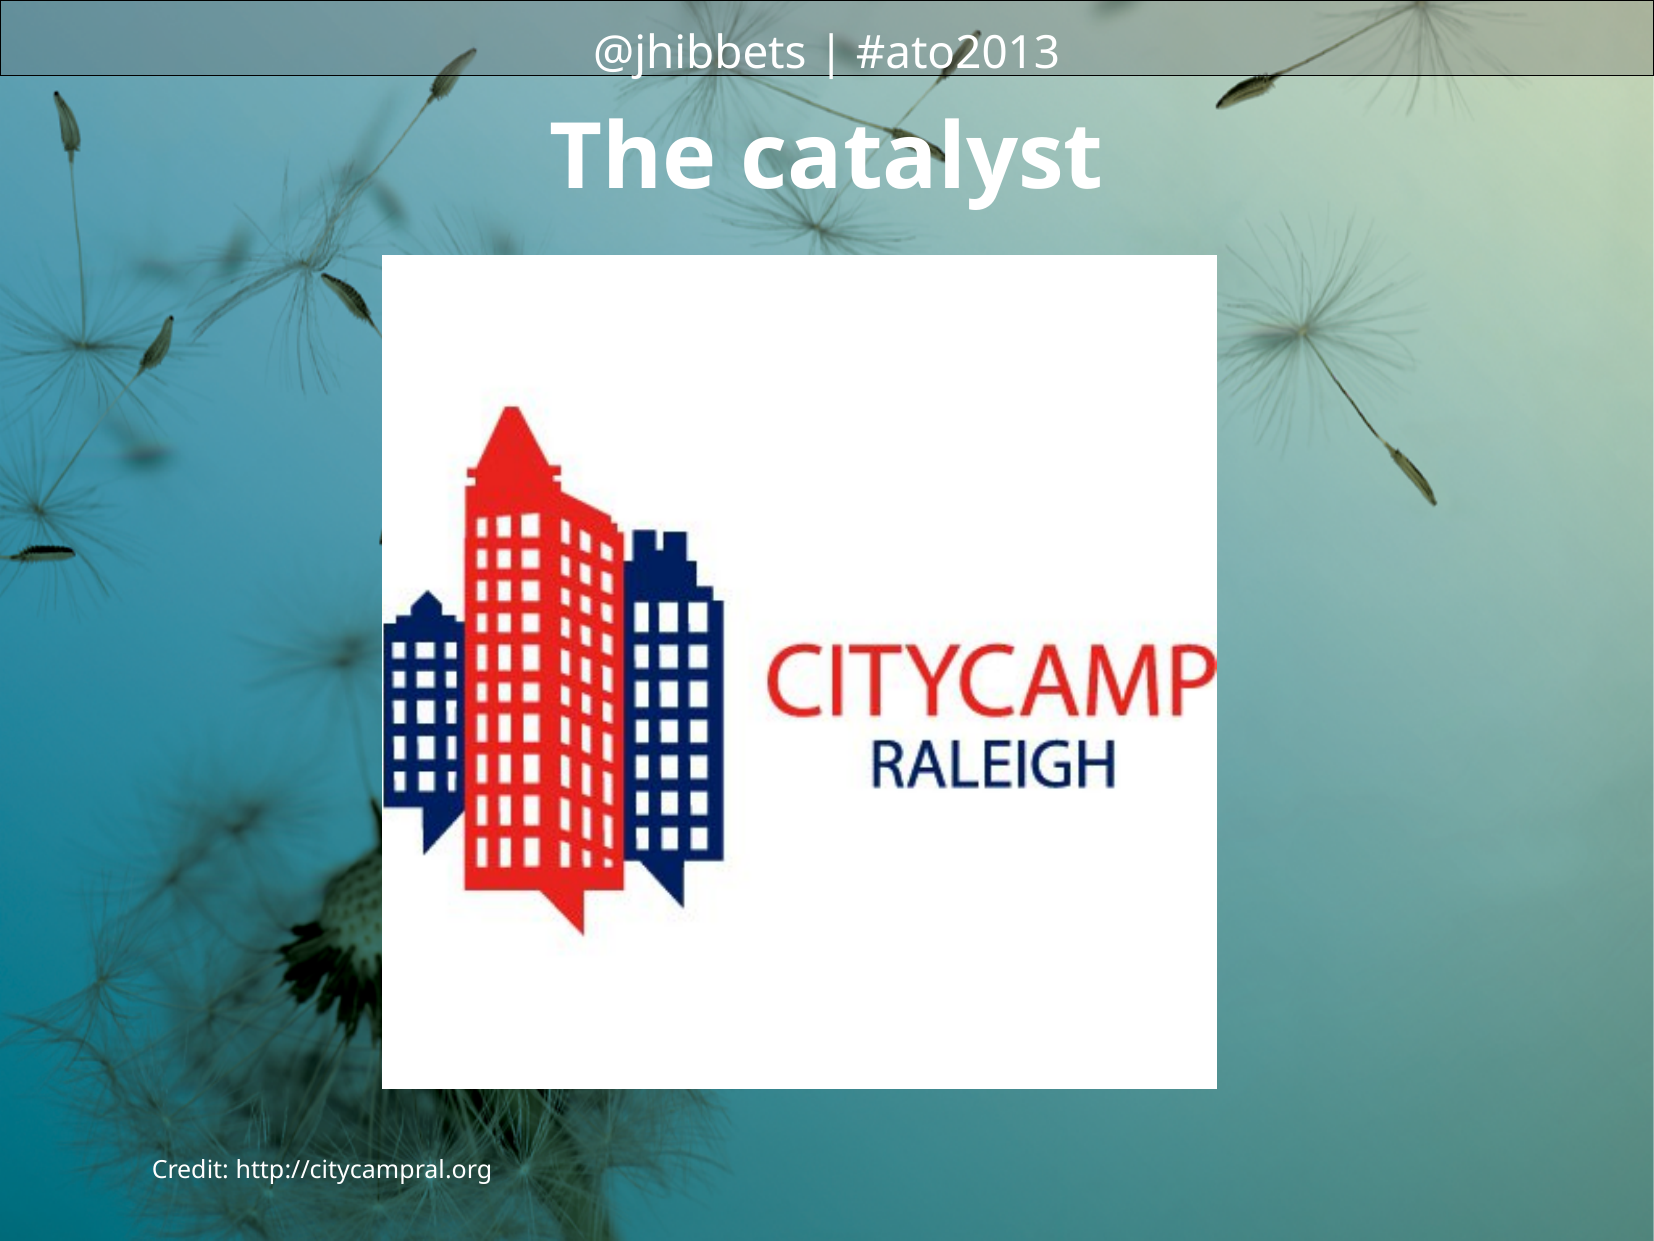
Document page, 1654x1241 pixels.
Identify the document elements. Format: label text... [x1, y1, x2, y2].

title The catalyst [82, 49, 1571, 257]
text_box Credit: http://citycampral.org [137, 1144, 521, 1188]
picture [0, 76, 1654, 1241]
